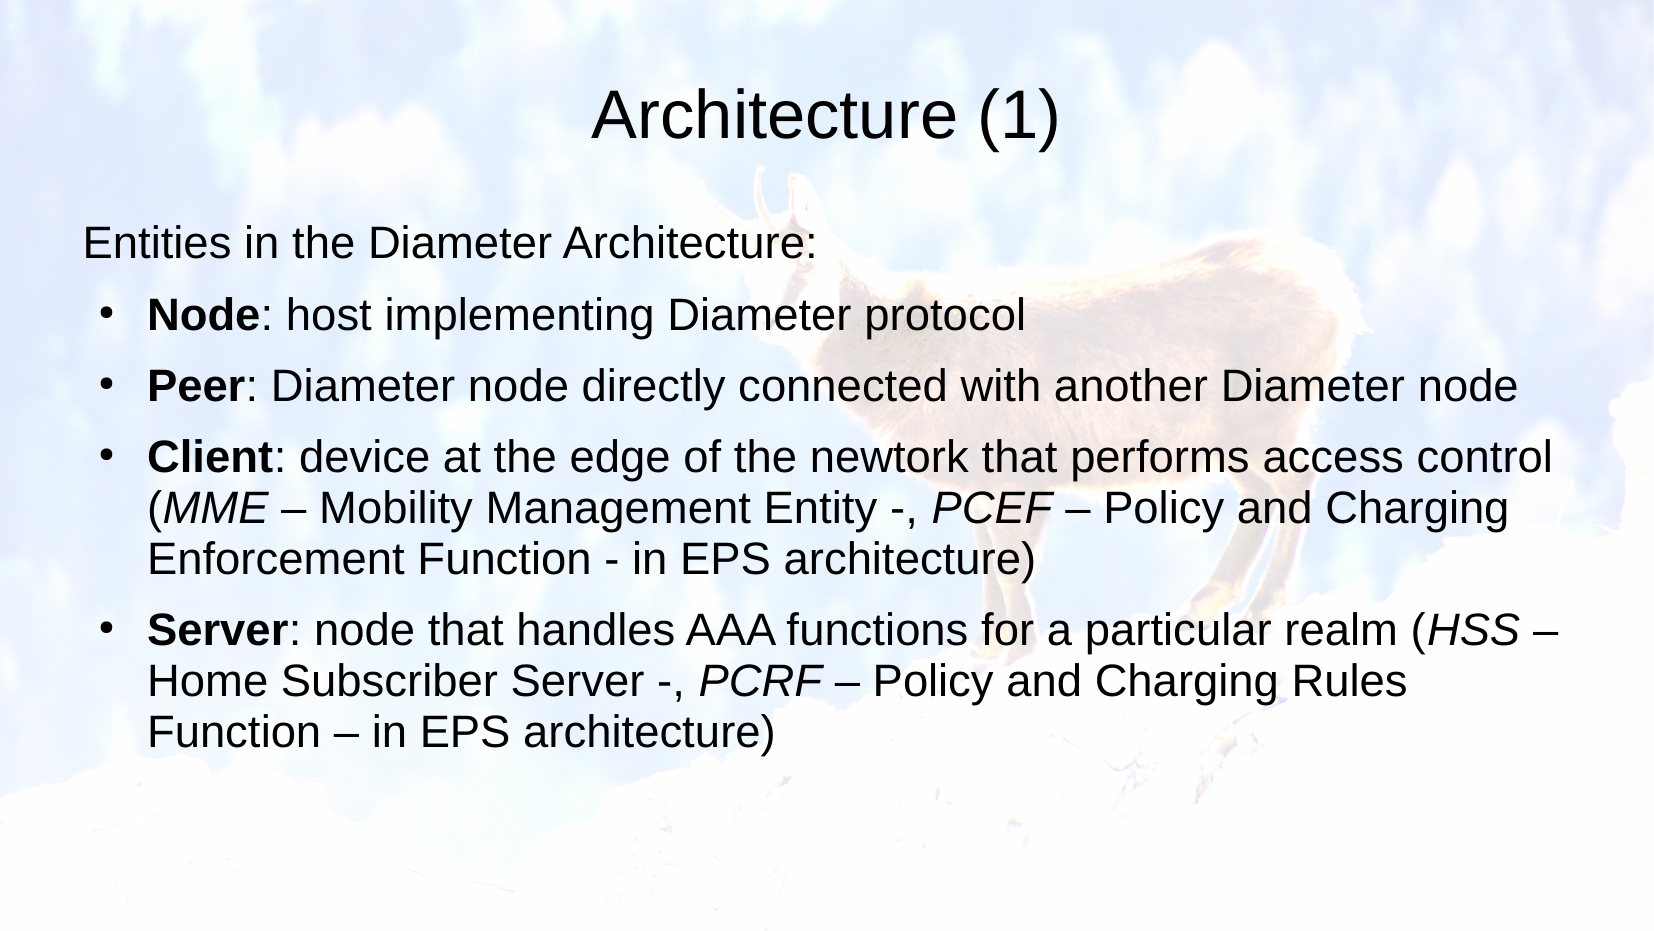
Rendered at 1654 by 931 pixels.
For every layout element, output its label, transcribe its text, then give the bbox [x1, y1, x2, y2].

title Architecture (1) [82, 37, 1571, 193]
list Entities in the Diameter Architecture: Node: host implementing Diameter protocol Peer: Diameter node directly connected with another Diameter node Client: device at the edge of the newtork that performs access control (MME – Mobility Management Entity -, PCEF – Policy and Charging Enforcement Function - in EPS architecture) Server: node that handles AAA functions for a particular realm (HSS – Home Subscriber Server -, PCRF – Policy and Charging Rules Function – in EPS architecture) [82, 217, 1571, 758]
picture [0, 0, 1654, 931]
